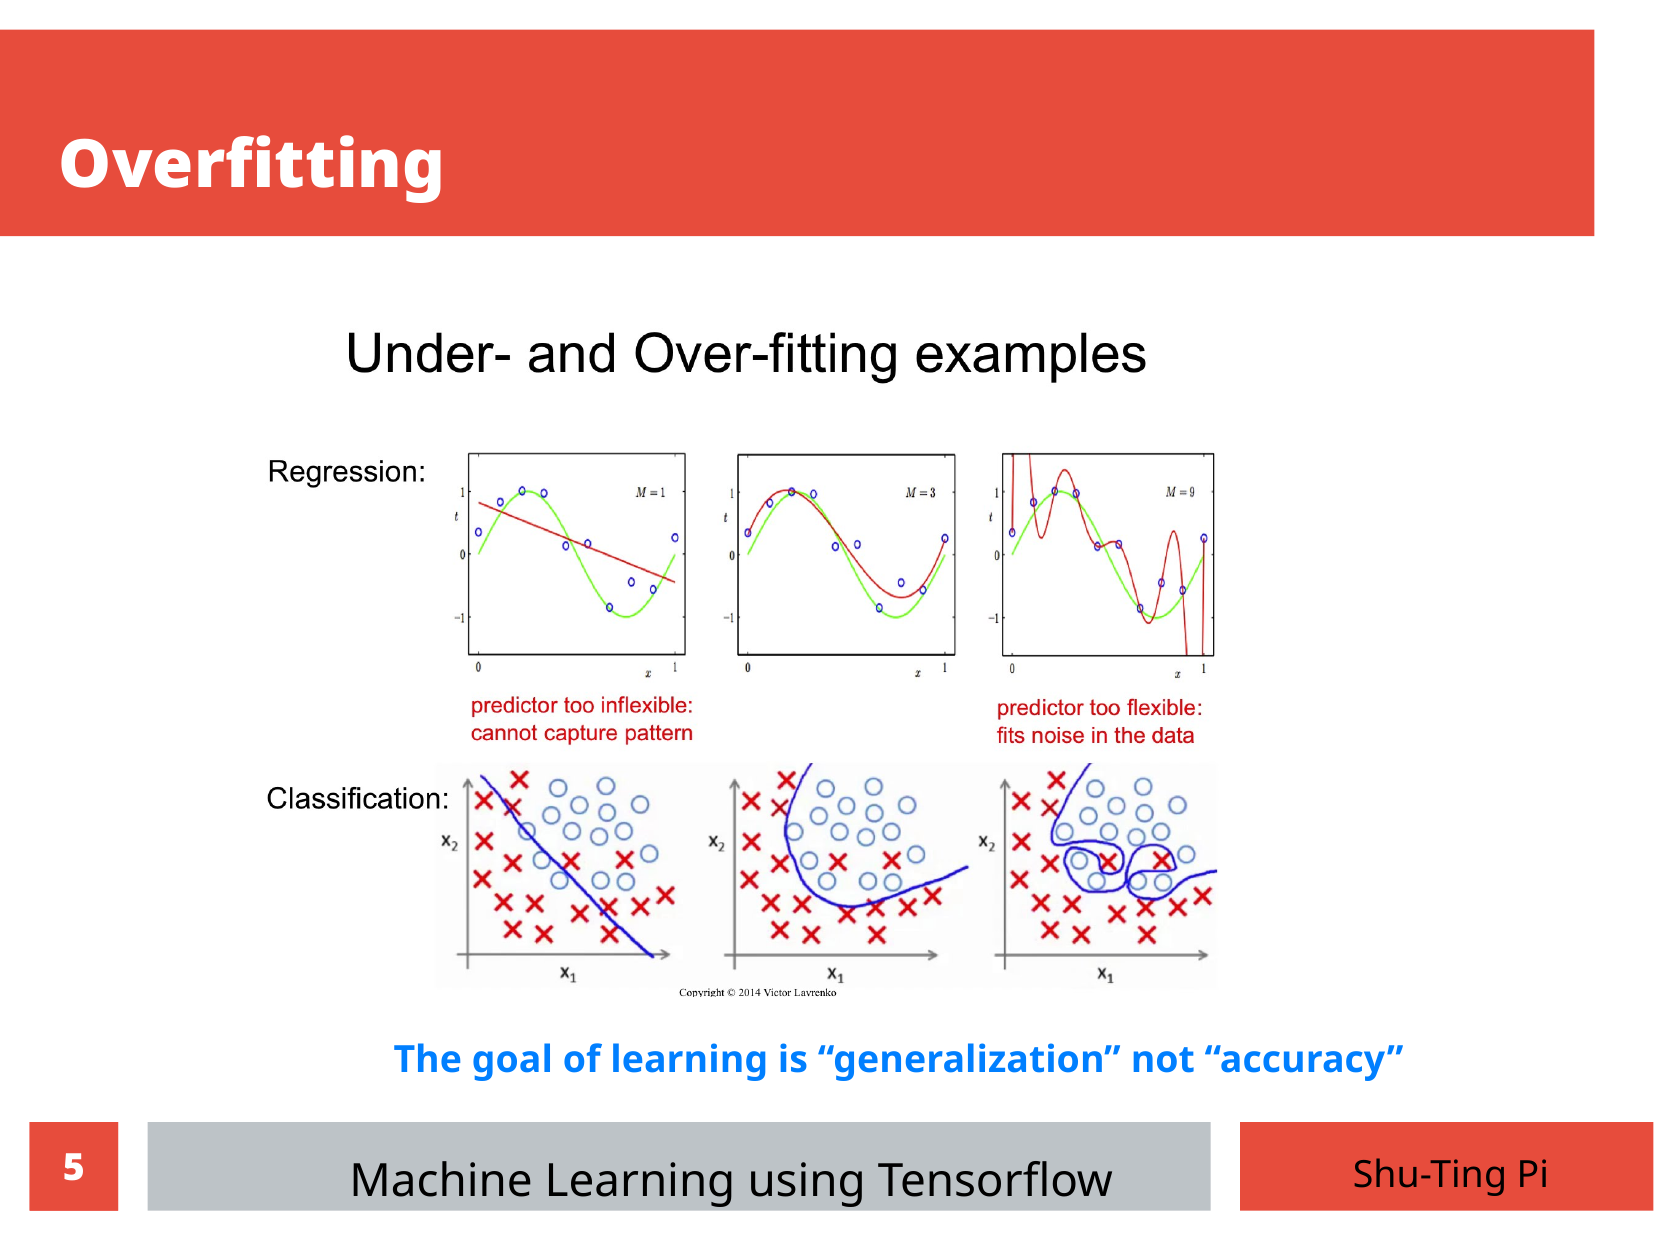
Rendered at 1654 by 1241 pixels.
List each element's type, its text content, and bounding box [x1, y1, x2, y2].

picture [255, 259, 1238, 997]
text_box Machine Learning using Tensorflow [334, 1139, 1220, 1241]
text_box The goal of learning is “generalization” not “accuracy” [378, 1024, 1307, 1087]
title Overfitting [59, 59, 1595, 207]
text_box Shu-Ting Pi [1338, 1140, 1573, 1203]
